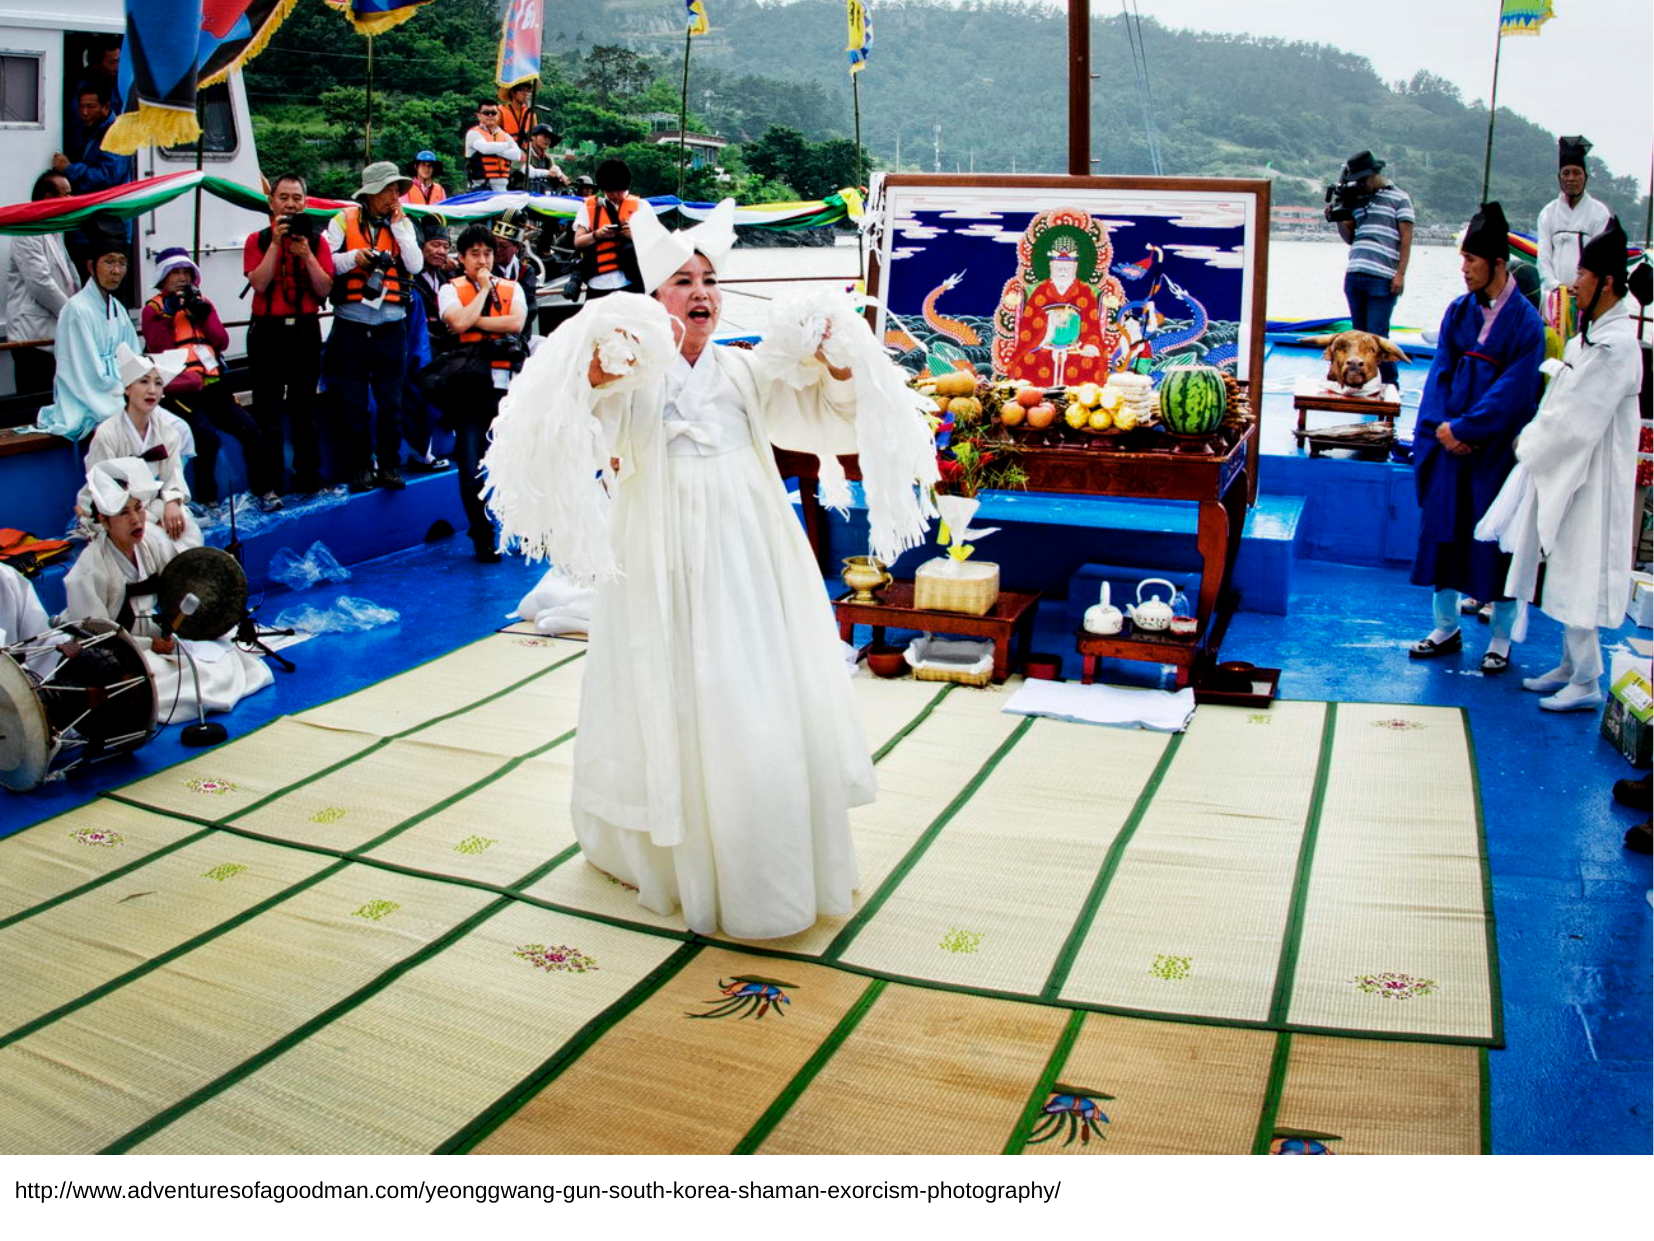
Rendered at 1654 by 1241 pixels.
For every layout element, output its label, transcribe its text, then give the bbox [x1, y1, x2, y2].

text_box http://www.adventuresofagoodman.com/yeonggwang-gun-south-korea-shaman-exorcism-photography/ [0, 1170, 1576, 1211]
picture [0, 0, 1654, 1156]
